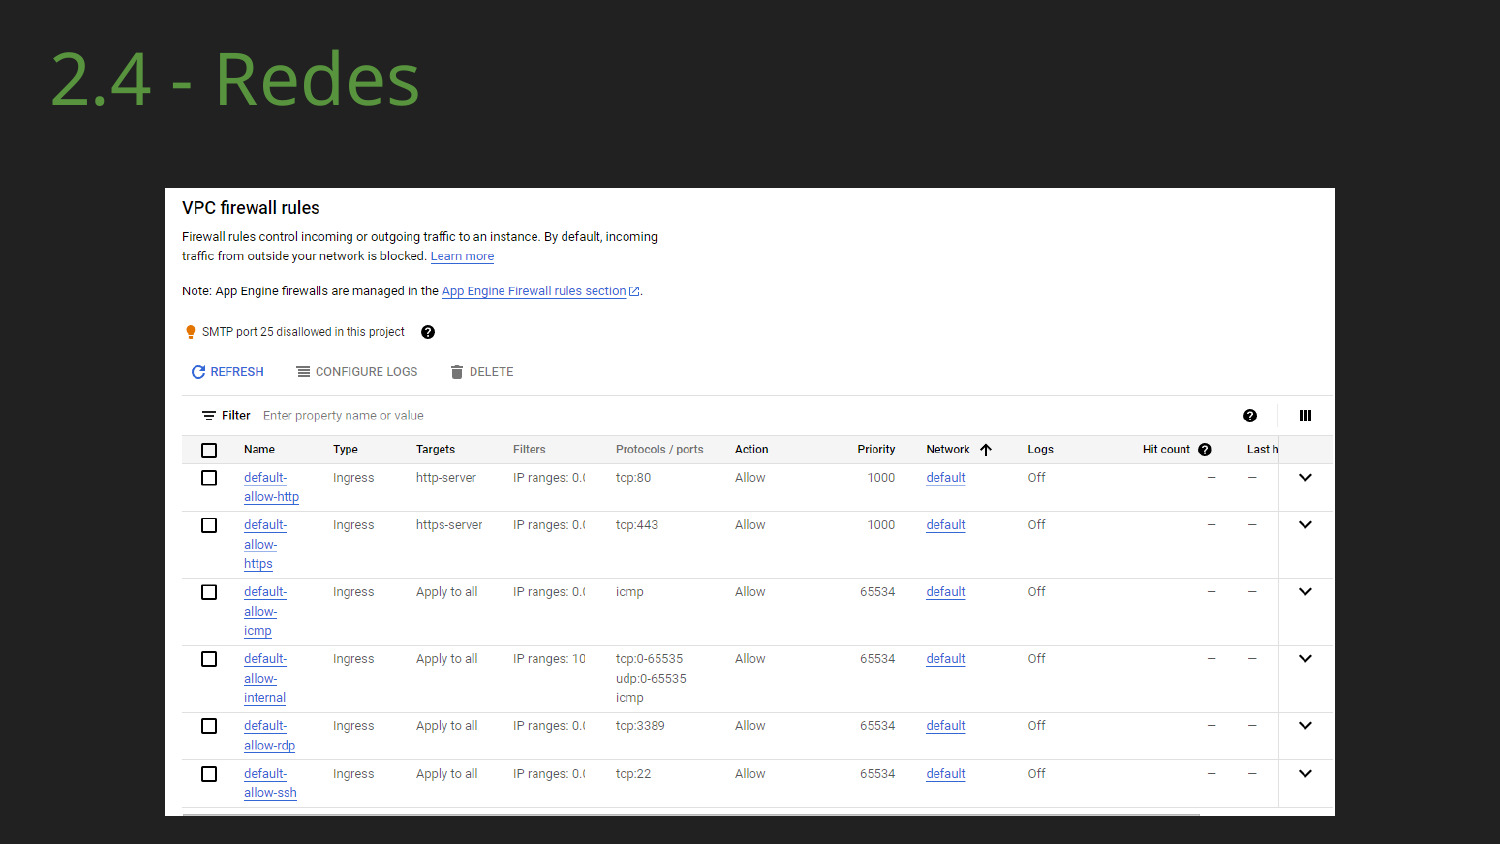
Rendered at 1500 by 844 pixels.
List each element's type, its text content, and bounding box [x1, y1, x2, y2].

picture [165, 188, 1335, 816]
title 2.4 - Redes [34, 17, 1432, 168]
